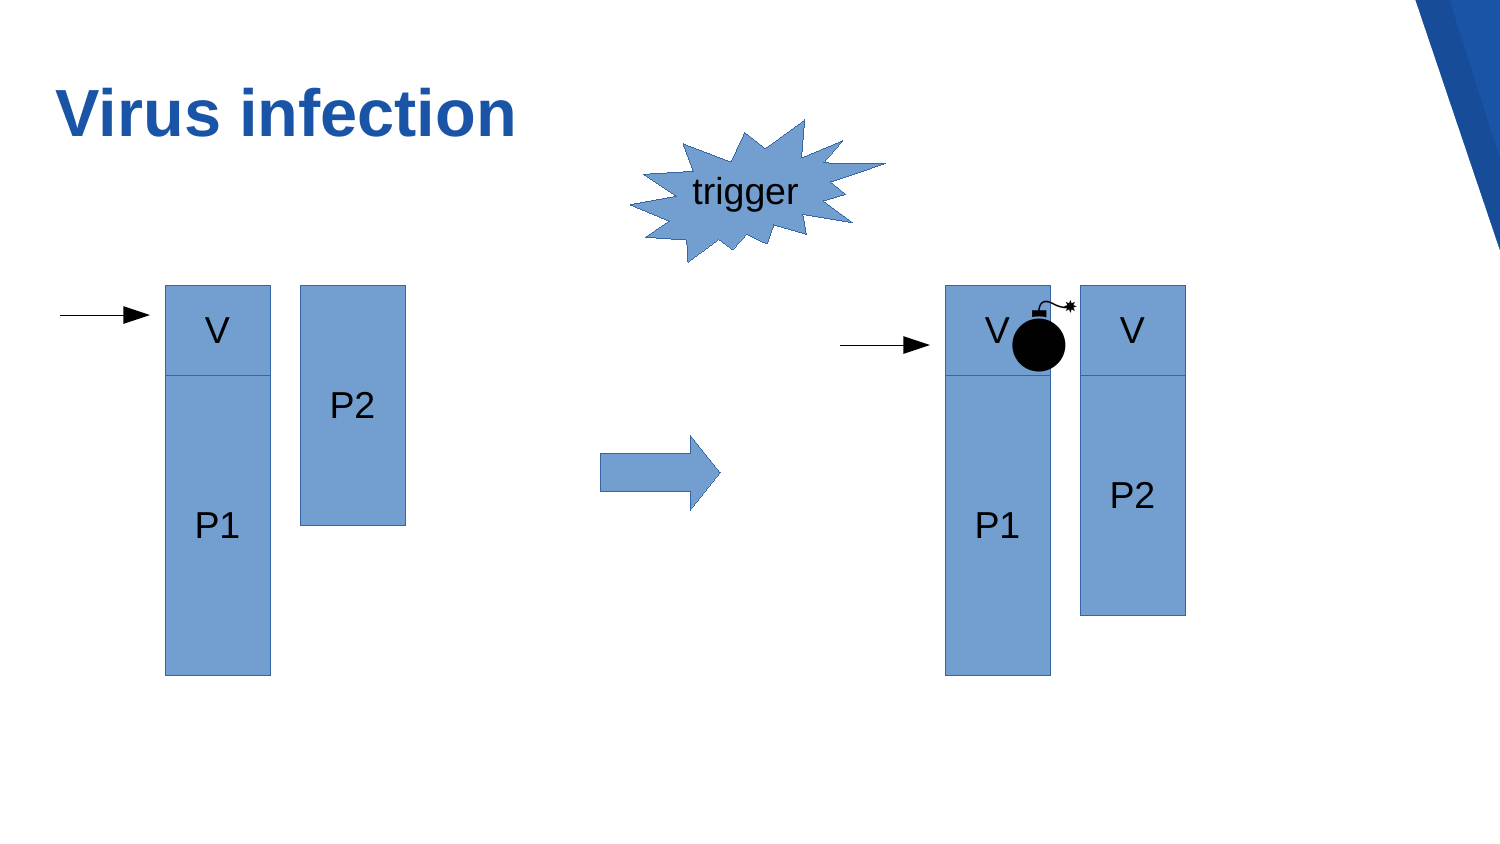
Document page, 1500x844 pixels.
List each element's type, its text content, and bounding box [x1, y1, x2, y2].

text_box [600, 435, 721, 511]
title Virus infection [40, 97, 1231, 166]
text_box P1 [165, 376, 271, 676]
text_box V [165, 285, 271, 376]
text_box V [945, 285, 1051, 376]
picture [1005, 296, 1084, 376]
text_box P1 [945, 376, 1051, 676]
text_box V [1080, 285, 1186, 376]
text_box P2 [1080, 376, 1186, 616]
text_box trigger [630, 119, 886, 263]
text_box P2 [300, 285, 406, 526]
